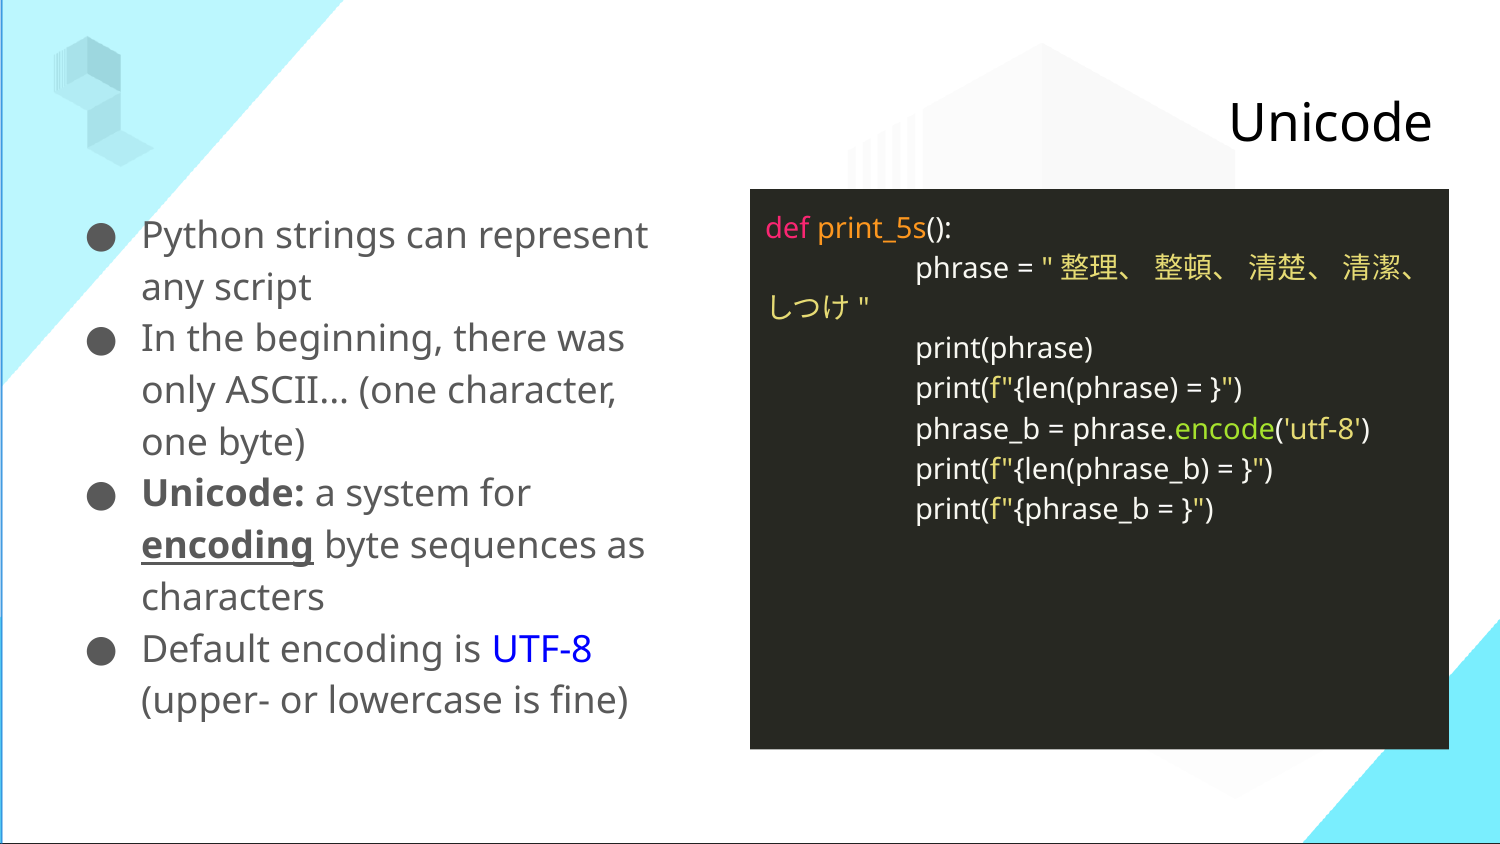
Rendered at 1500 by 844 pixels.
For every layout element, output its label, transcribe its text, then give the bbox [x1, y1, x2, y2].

title Unicode [51, 72, 1449, 167]
picture [0, 0, 1500, 844]
list def print_5s(): phrase = "整理、 整頓、 清楚、 清潔、 しつけ" print(phrase) print(f"{len(phrase) = }") phrase_b = phrase.encode('utf-8') print(f"{len(phrase_b) = }") print(f"{phrase_b = }") [750, 189, 1449, 750]
list Python strings can represent any script In the beginning, there was only ASCII... (one character, one byte) Unicode: a system for encoding byte sequences as characters Default encoding is UTF-8 (upper- or lowercase is fine) [51, 189, 708, 750]
